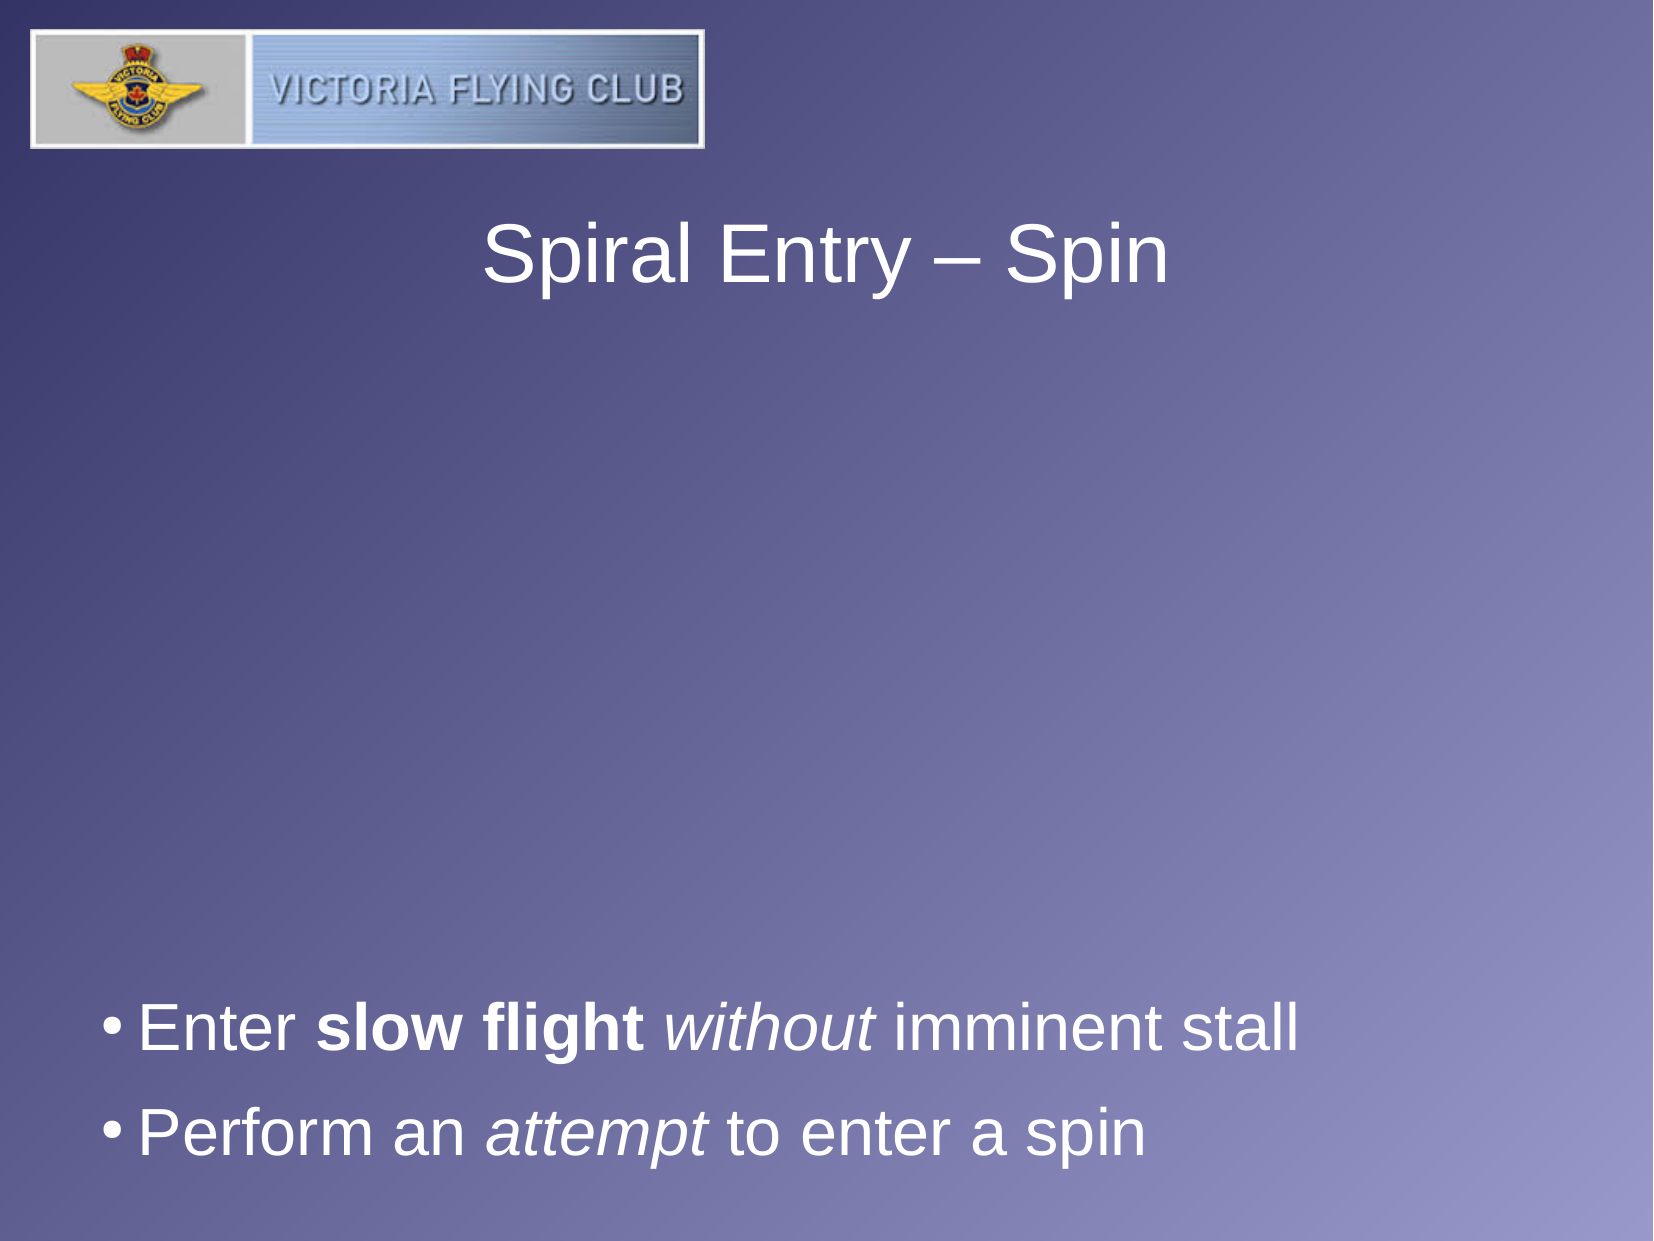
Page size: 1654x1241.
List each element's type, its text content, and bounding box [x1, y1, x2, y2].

picture [30, 29, 705, 149]
list Enter slow flight without imminent stall Perform an attempt to enter a spin [82, 990, 1571, 1201]
title Spiral Entry – Spin [82, 150, 1571, 358]
picture [23, 315, 1641, 961]
